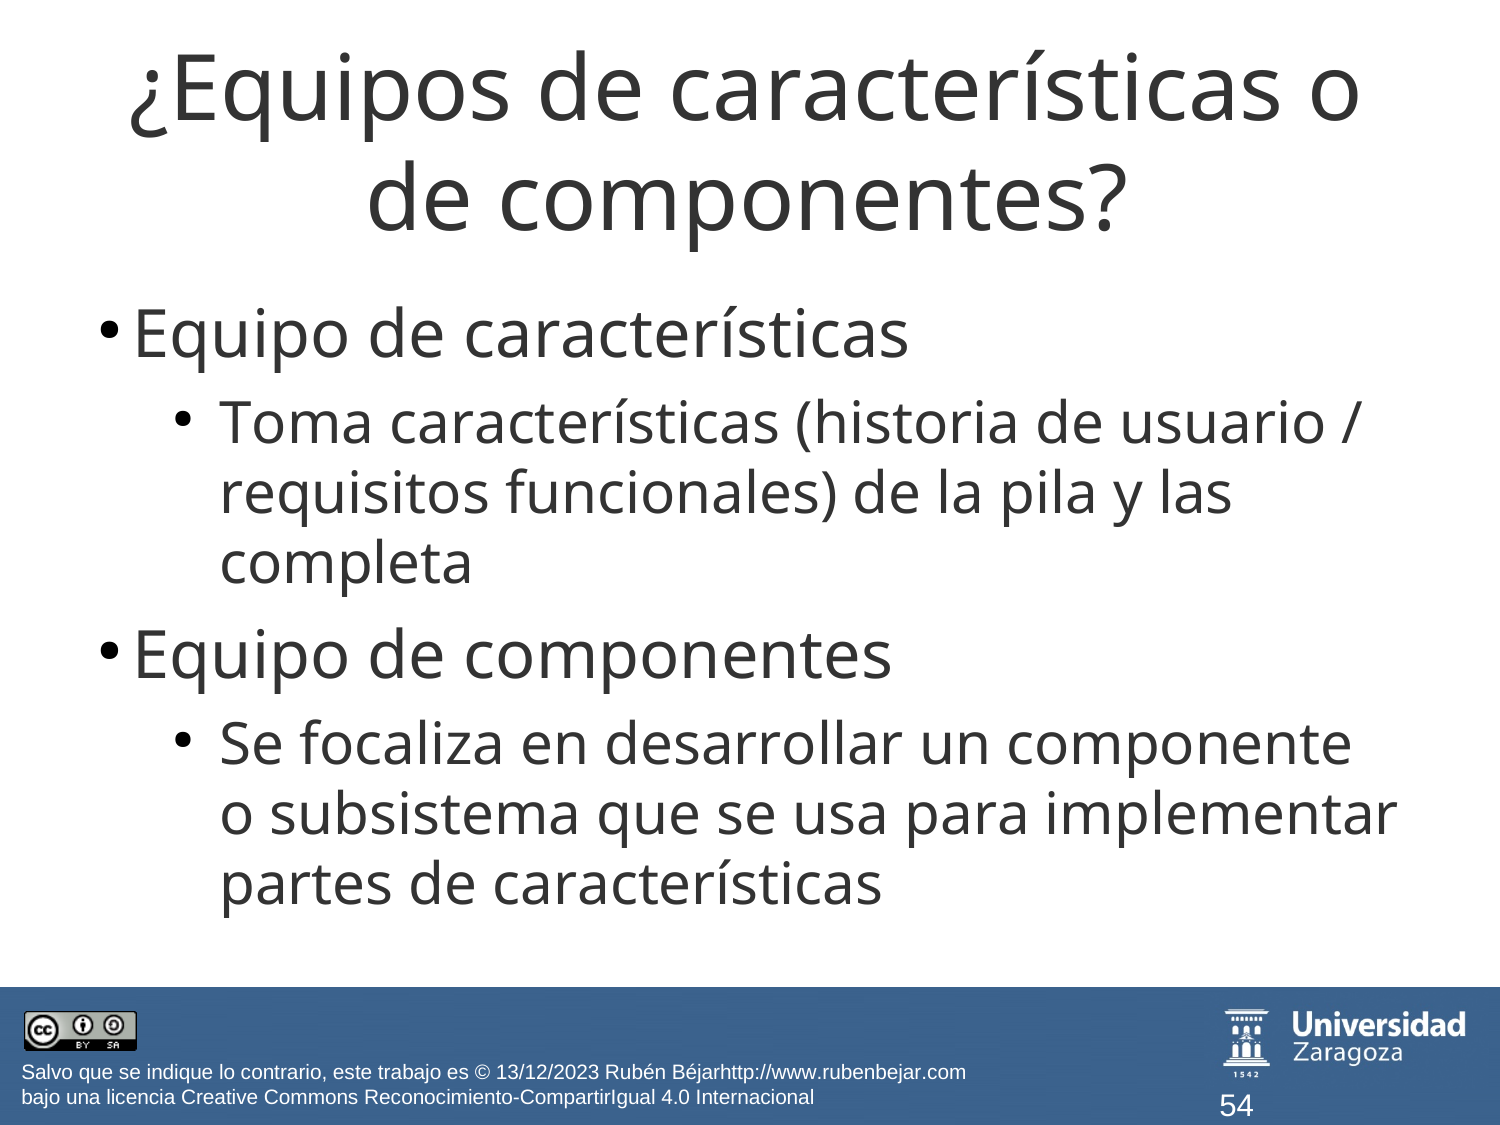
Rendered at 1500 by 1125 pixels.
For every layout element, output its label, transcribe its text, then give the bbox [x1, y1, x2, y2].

title ¿Equipos de características o de componentes? [74, 21, 1420, 257]
list Equipo de características Toma características (historia de usuario / requisitos funcionales) de la pila y las completa Equipo de componentes Se focaliza en desarrollar un componente o subsistema que se usa para implementar partes de características [82, 283, 1418, 957]
picture [0, 987, 1500, 1125]
